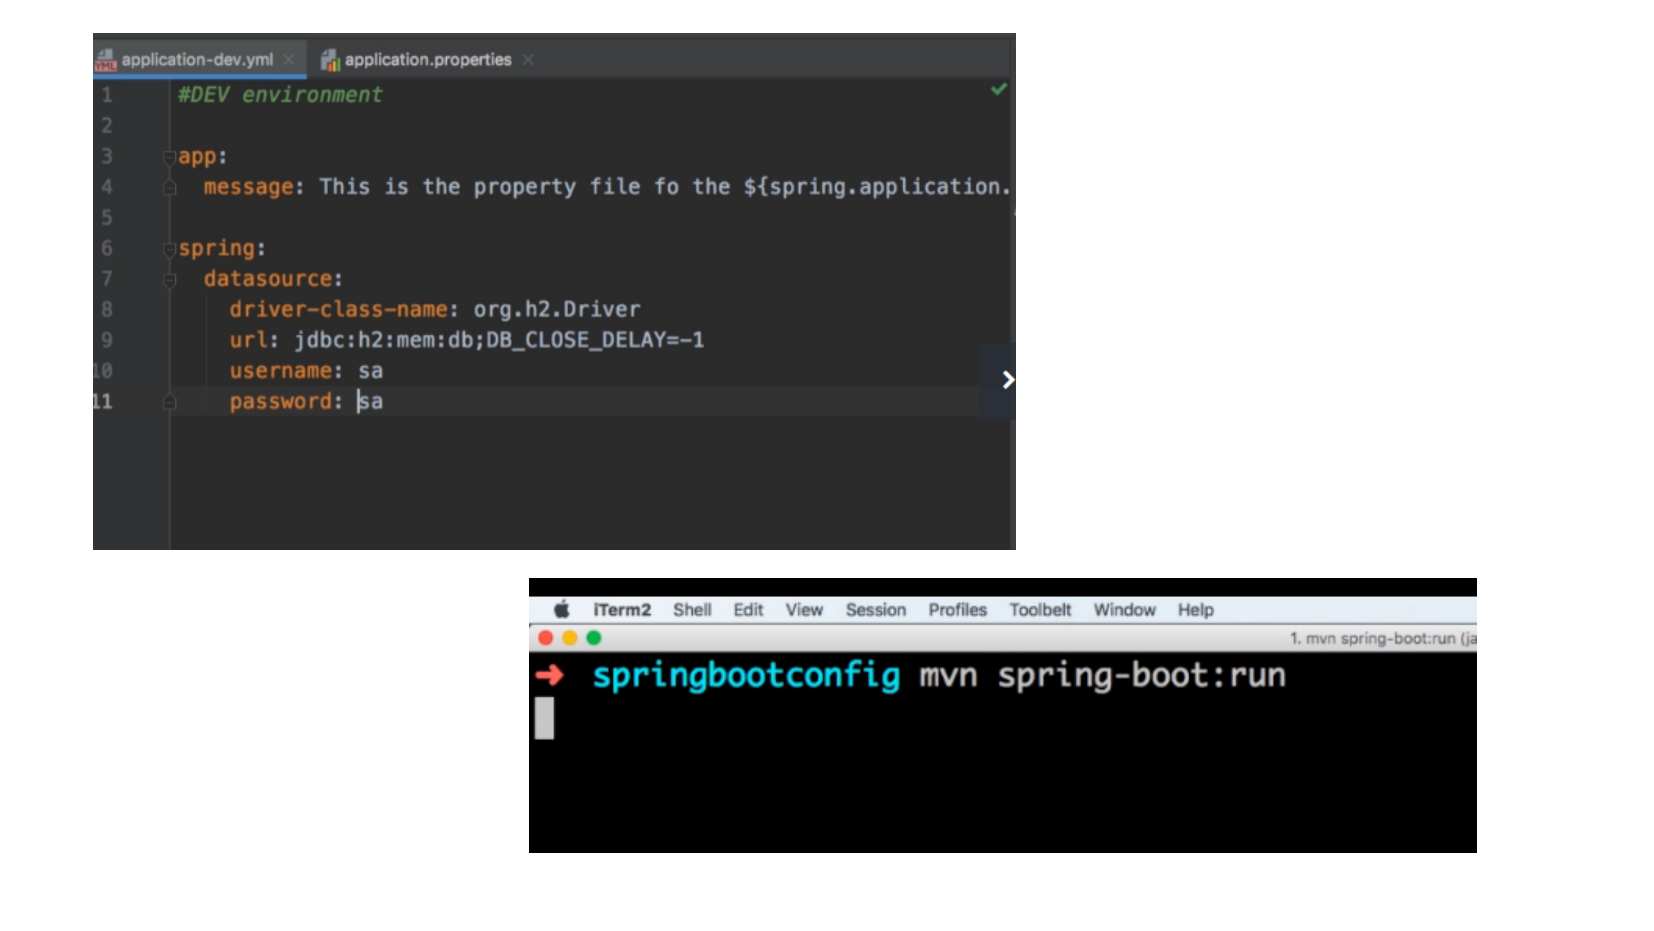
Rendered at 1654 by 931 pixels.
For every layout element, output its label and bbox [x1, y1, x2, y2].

picture [529, 578, 1477, 853]
picture [93, 33, 1016, 550]
